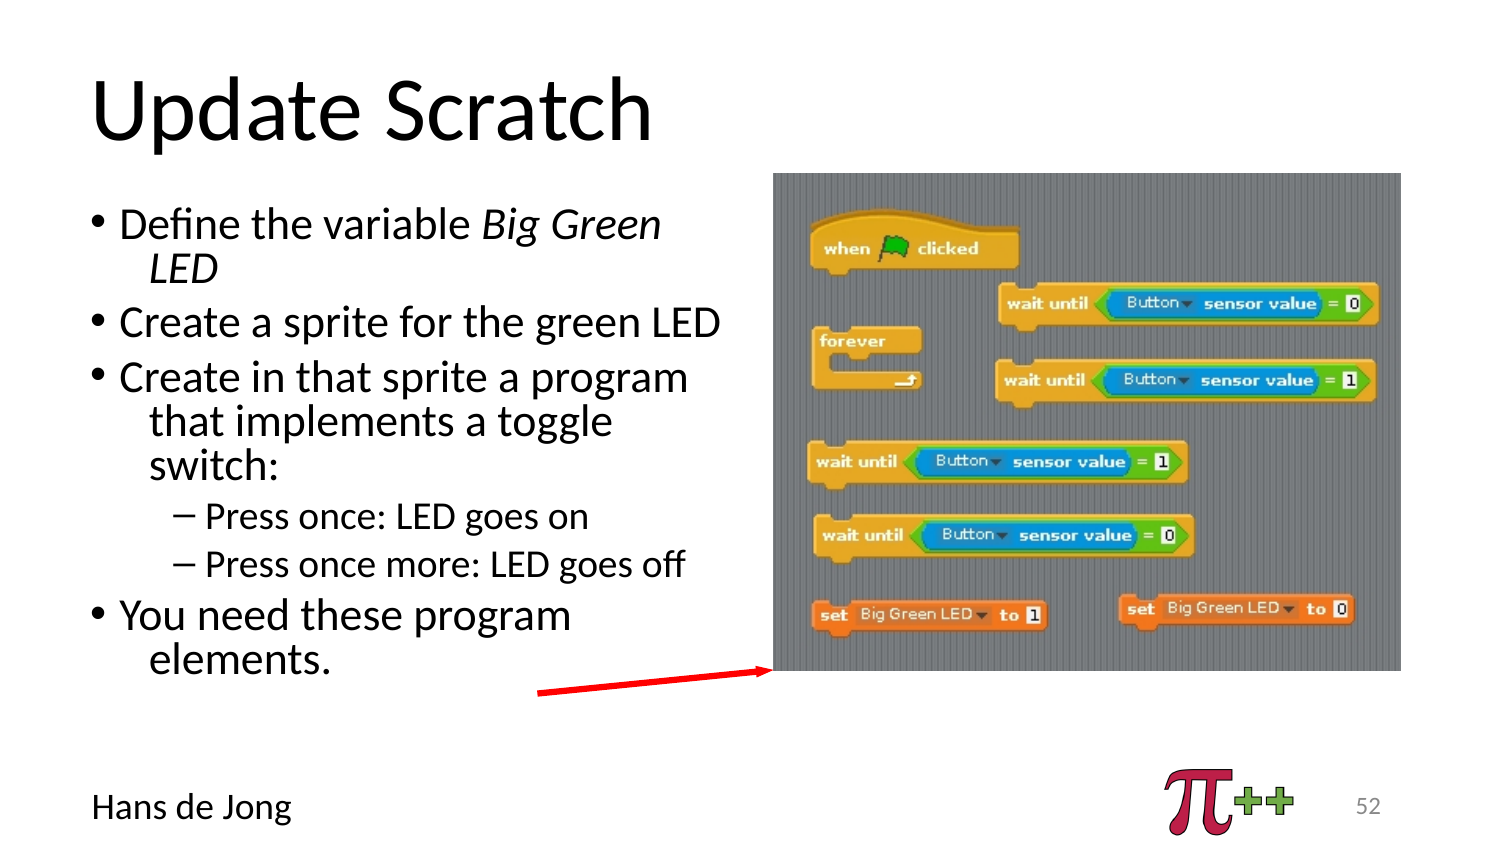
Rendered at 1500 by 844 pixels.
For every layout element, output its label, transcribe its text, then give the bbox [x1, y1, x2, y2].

title Update Scratch [75, 33, 1426, 175]
text_box 52 [1340, 782, 1426, 827]
picture [773, 173, 1401, 671]
list Define the variable Big Green LED Create a sprite for the green LED Create in that sprite a program that implements a toggle switch: Press once: LED goes on Press once more: LED goes off You need these program elements. [75, 196, 739, 754]
